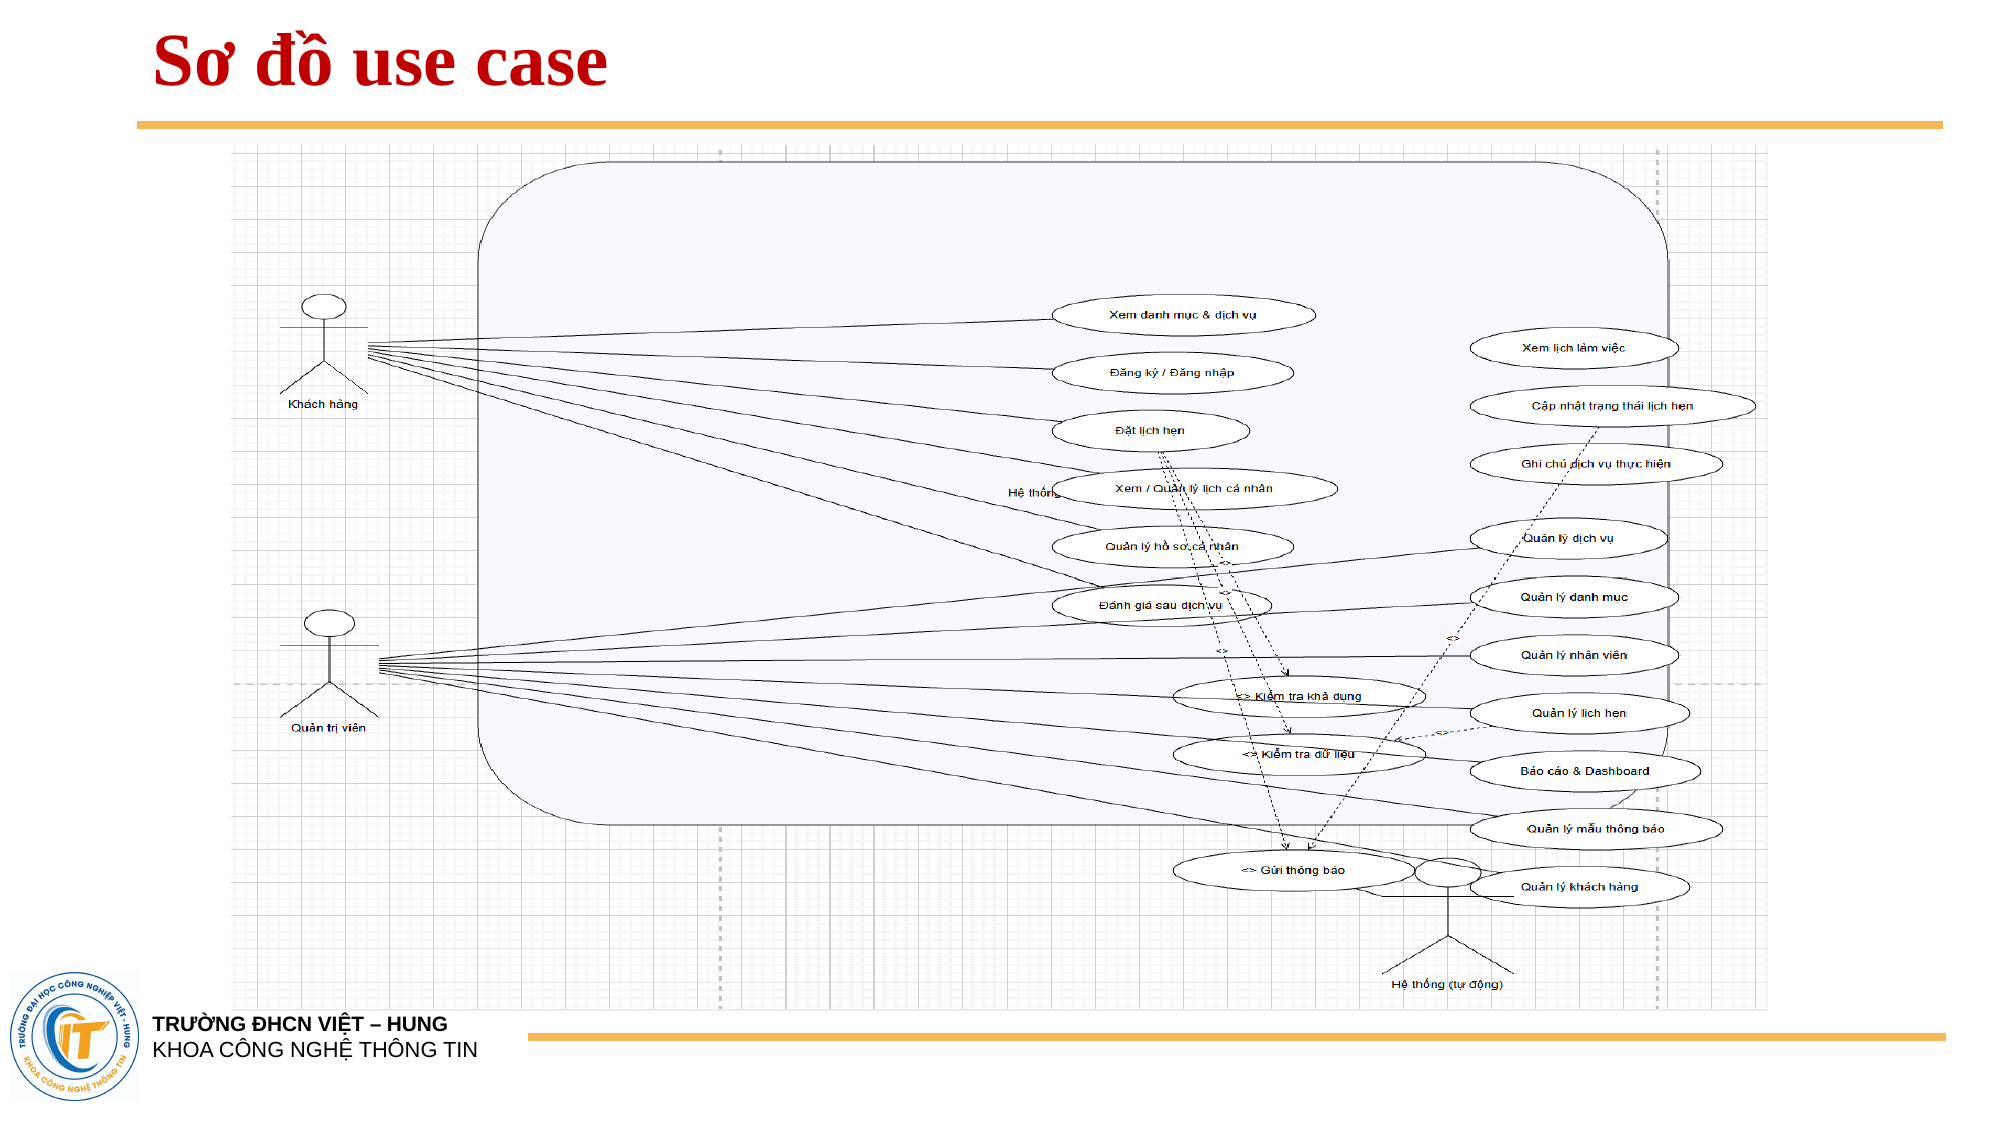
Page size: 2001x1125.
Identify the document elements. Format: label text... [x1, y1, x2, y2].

picture [231, 145, 1768, 1011]
title Sơ đồ use case [137, 11, 1944, 112]
